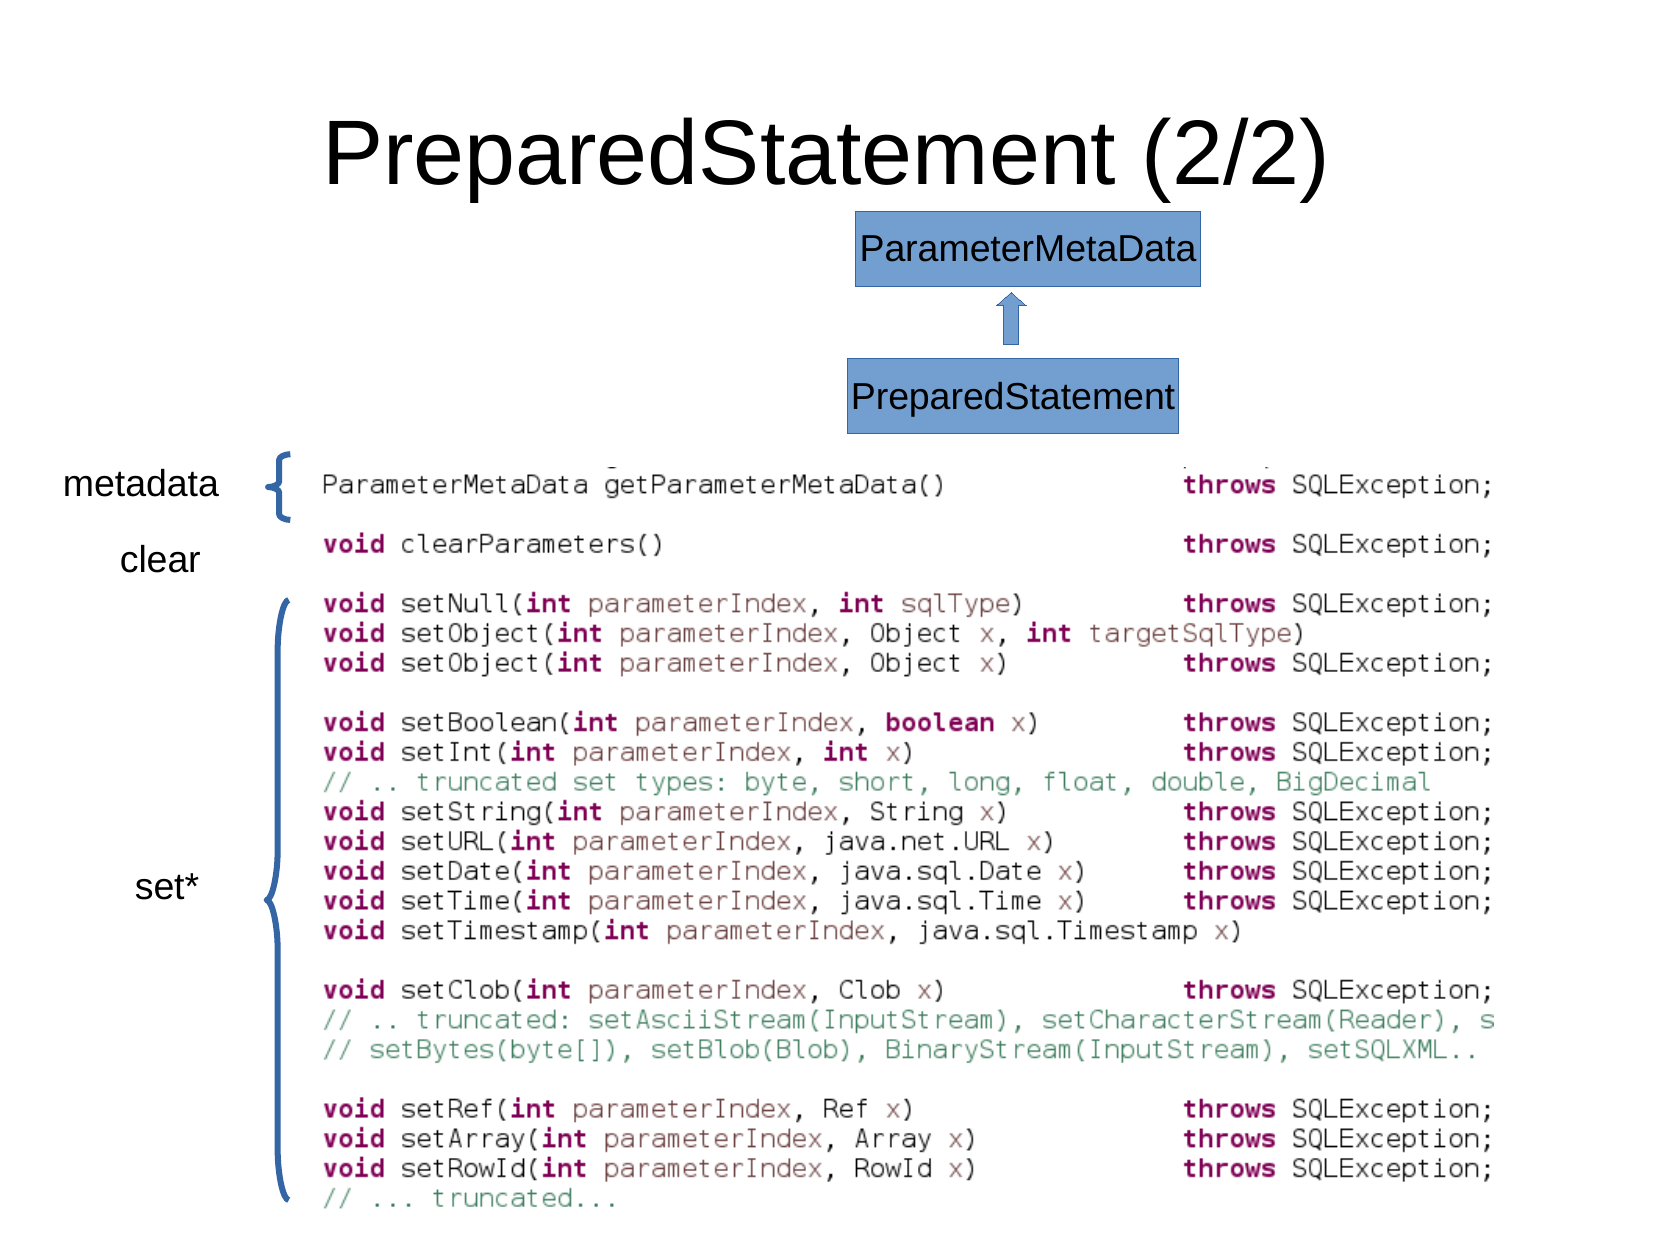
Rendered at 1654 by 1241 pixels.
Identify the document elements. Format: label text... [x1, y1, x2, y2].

text_box set* [120, 858, 215, 916]
text_box [996, 292, 1027, 345]
text_box ParameterMetaData [855, 211, 1201, 287]
picture [315, 467, 1494, 1218]
text_box metadata [48, 454, 234, 512]
title PreparedStatement (2/2) [82, 49, 1571, 257]
text_box PreparedStatement [847, 358, 1179, 434]
text_box clear [105, 531, 245, 631]
